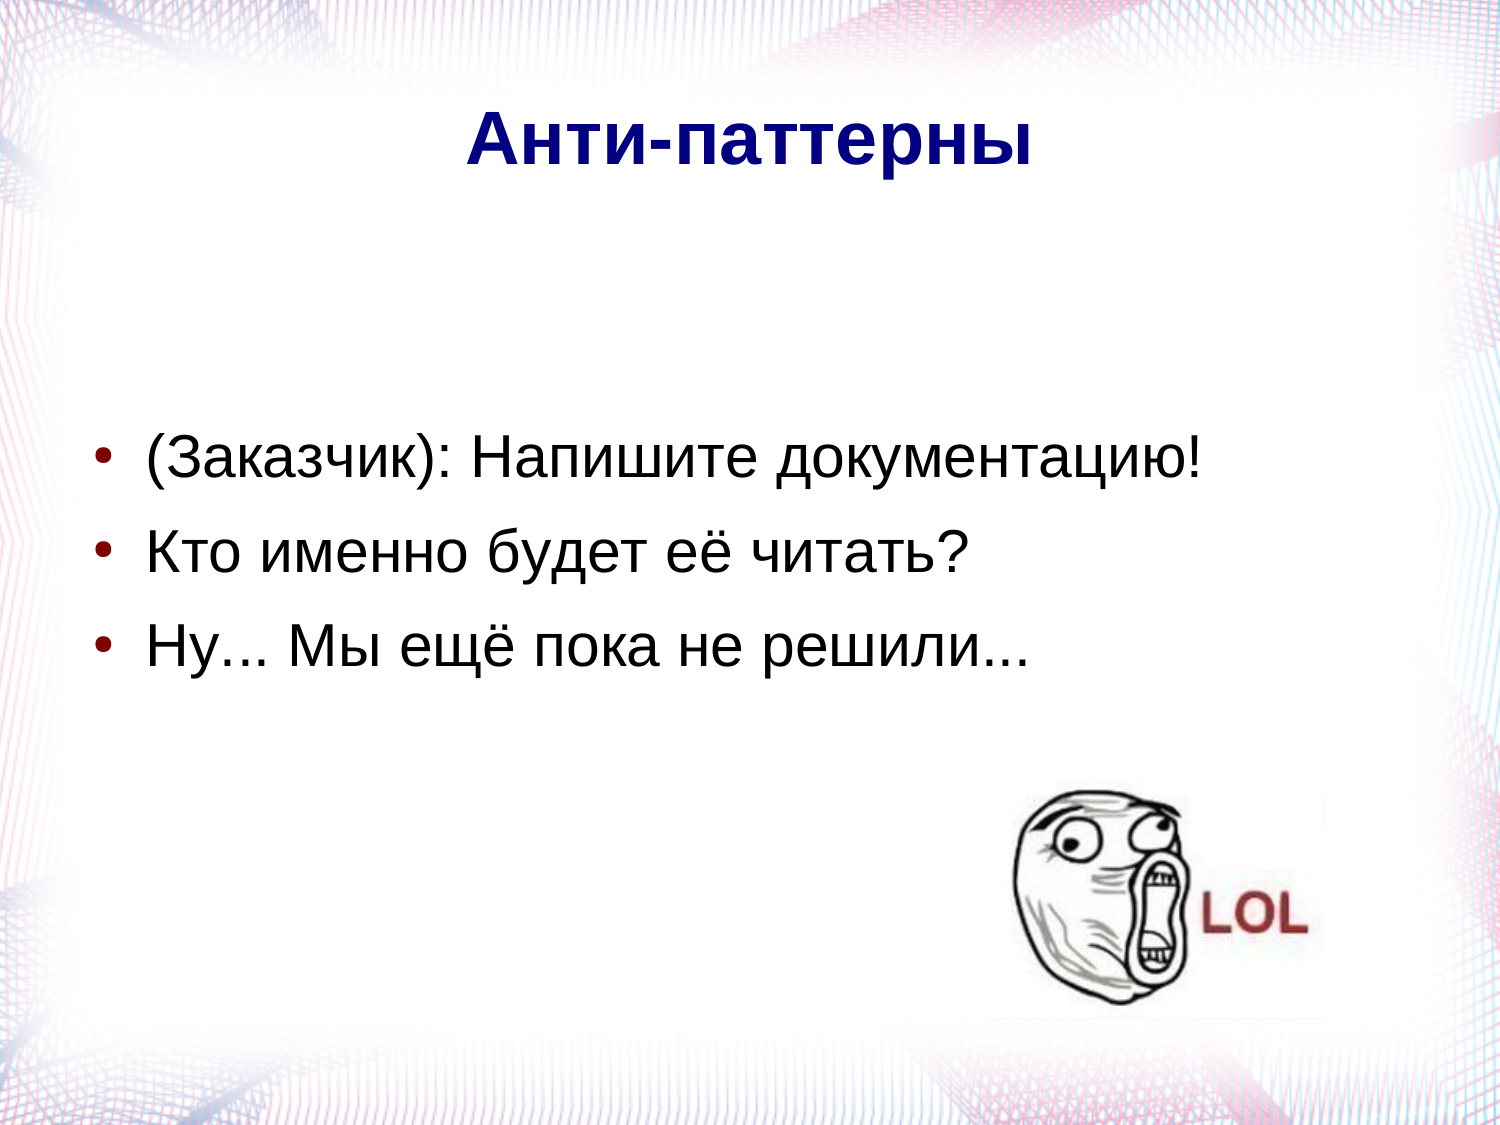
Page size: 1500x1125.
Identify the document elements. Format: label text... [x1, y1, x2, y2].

picture [0, 0, 1500, 1125]
list (Заказчик): Напишите документацию! Кто именно будет её читать? Ну... Мы ещё пока не решили... [75, 422, 1425, 865]
title Анти-паттерны [75, 44, 1426, 233]
